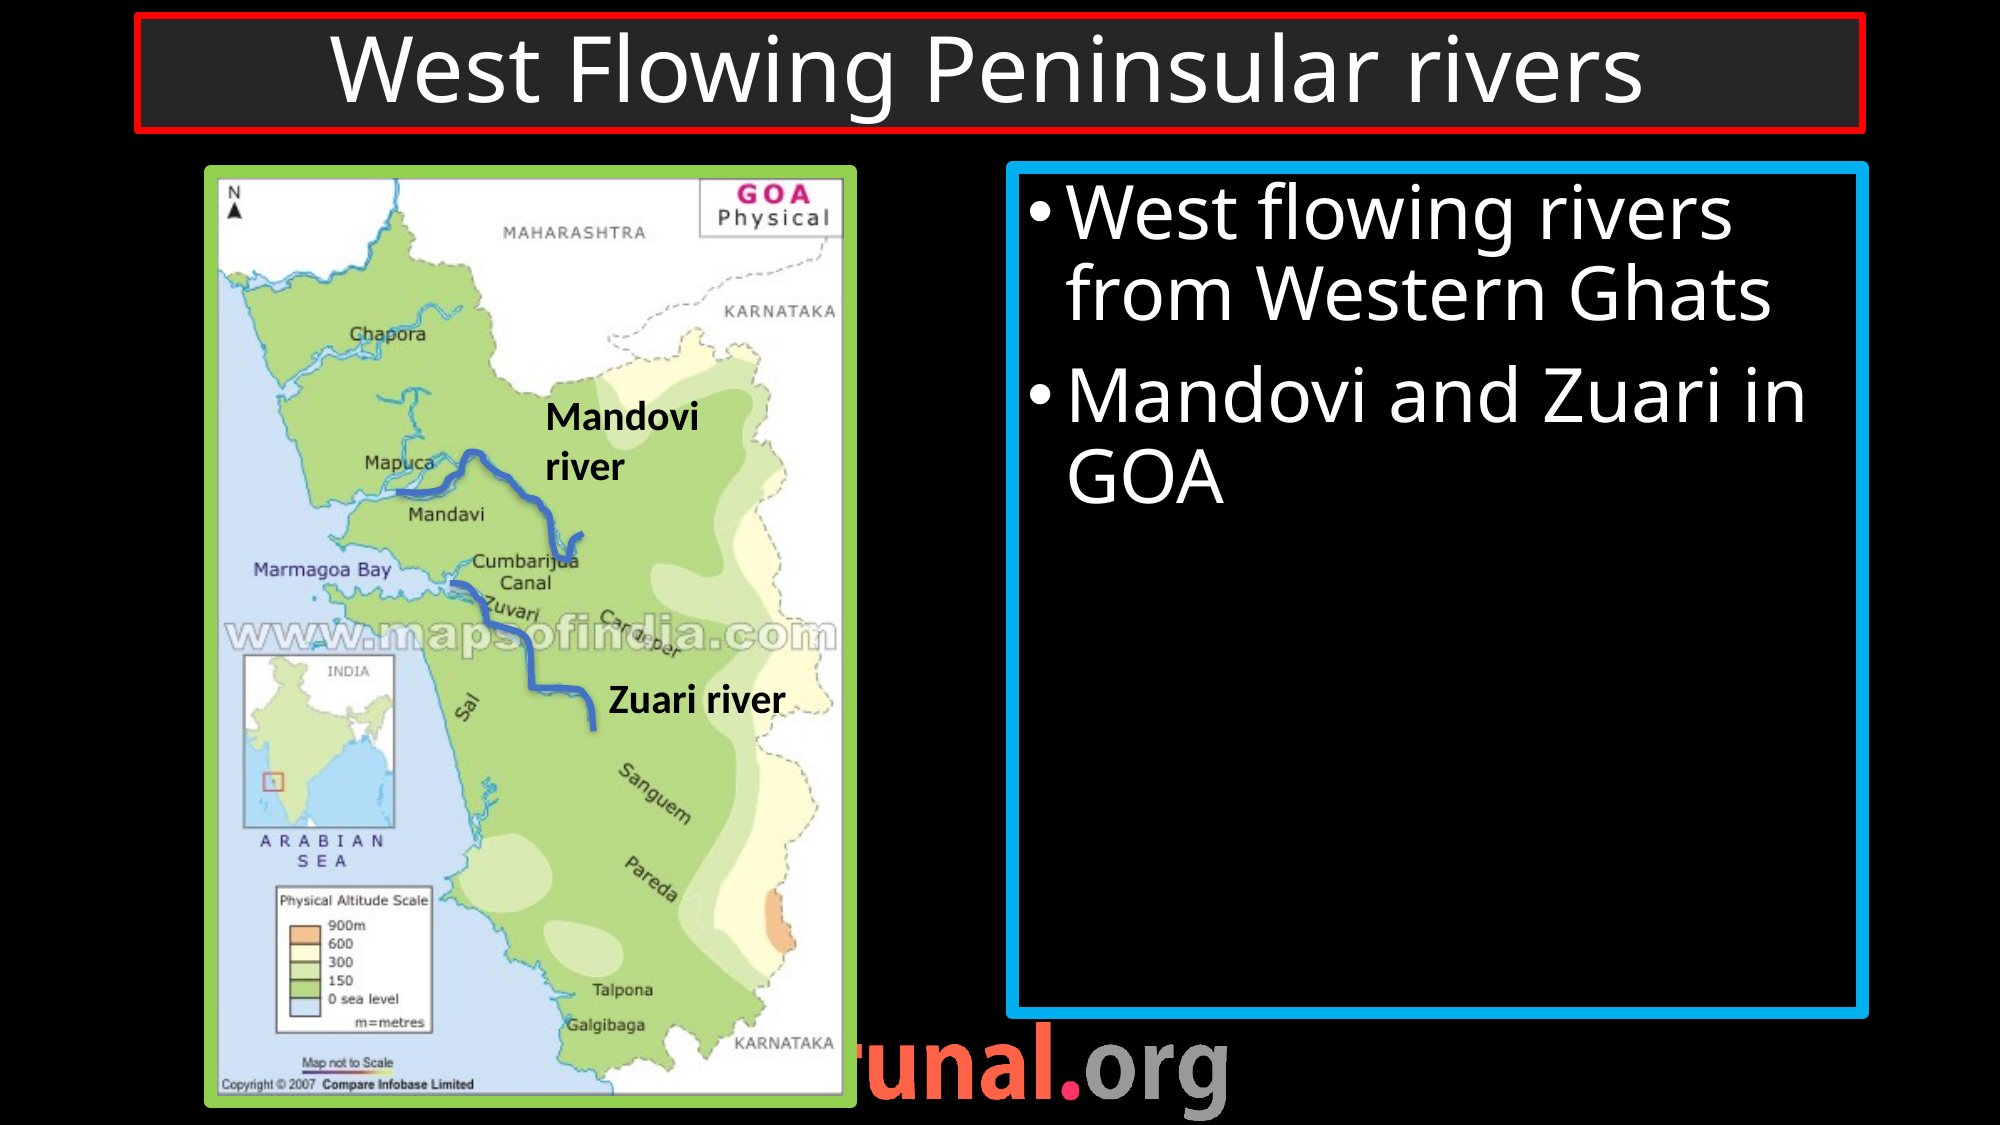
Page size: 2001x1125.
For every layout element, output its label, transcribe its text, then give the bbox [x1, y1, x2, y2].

picture [741, 1005, 1230, 1125]
text_box Mandovi river [530, 381, 754, 497]
title West Flowing Peninsular rivers [137, 15, 1863, 131]
text_box Zuari river [594, 664, 818, 730]
list West flowing rivers from Western Ghats Mandovi and Zuari in GOA [1012, 167, 1863, 1014]
picture [216, 177, 845, 1096]
